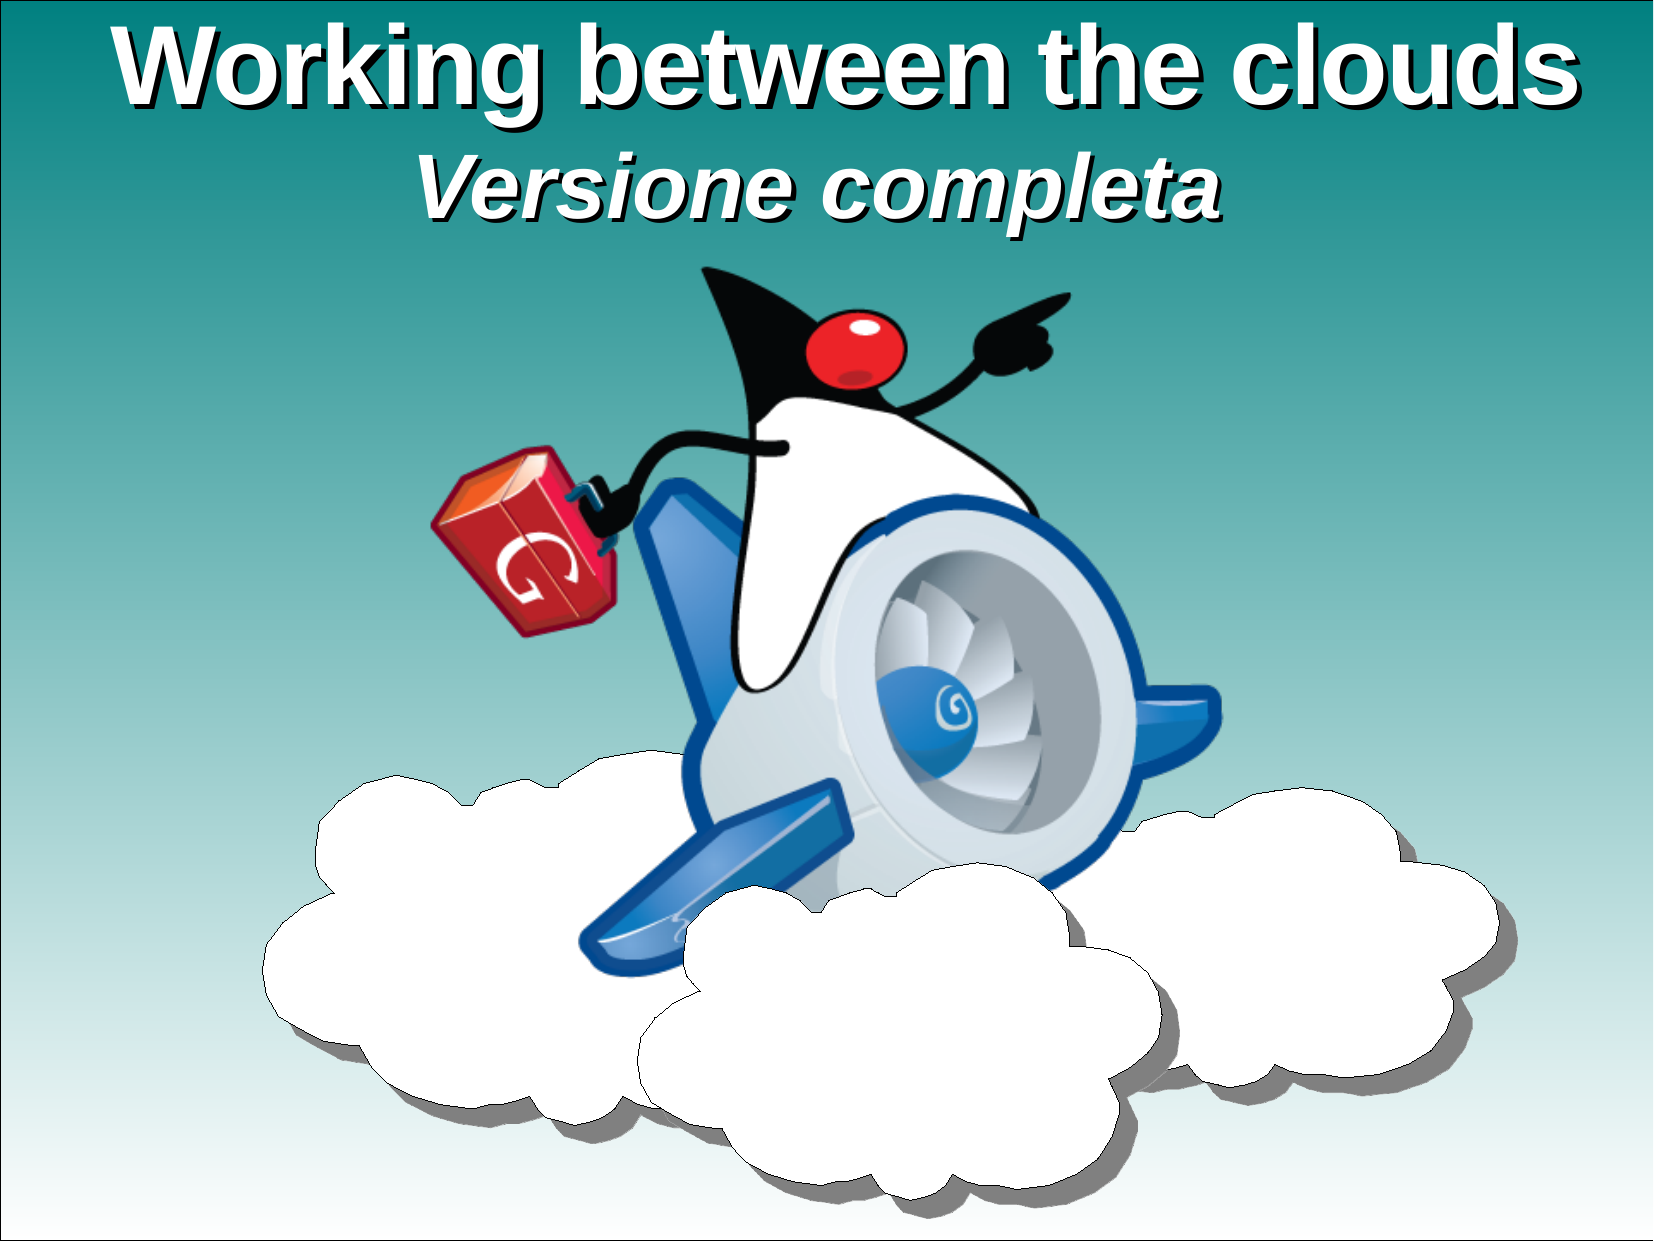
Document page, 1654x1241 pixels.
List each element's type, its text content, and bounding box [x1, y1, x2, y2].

title Working between the clouds [108, 2, 1585, 129]
text_box Versione completa [396, 128, 1257, 246]
text_box [0, 0, 1653, 1241]
picture [426, 262, 1227, 984]
